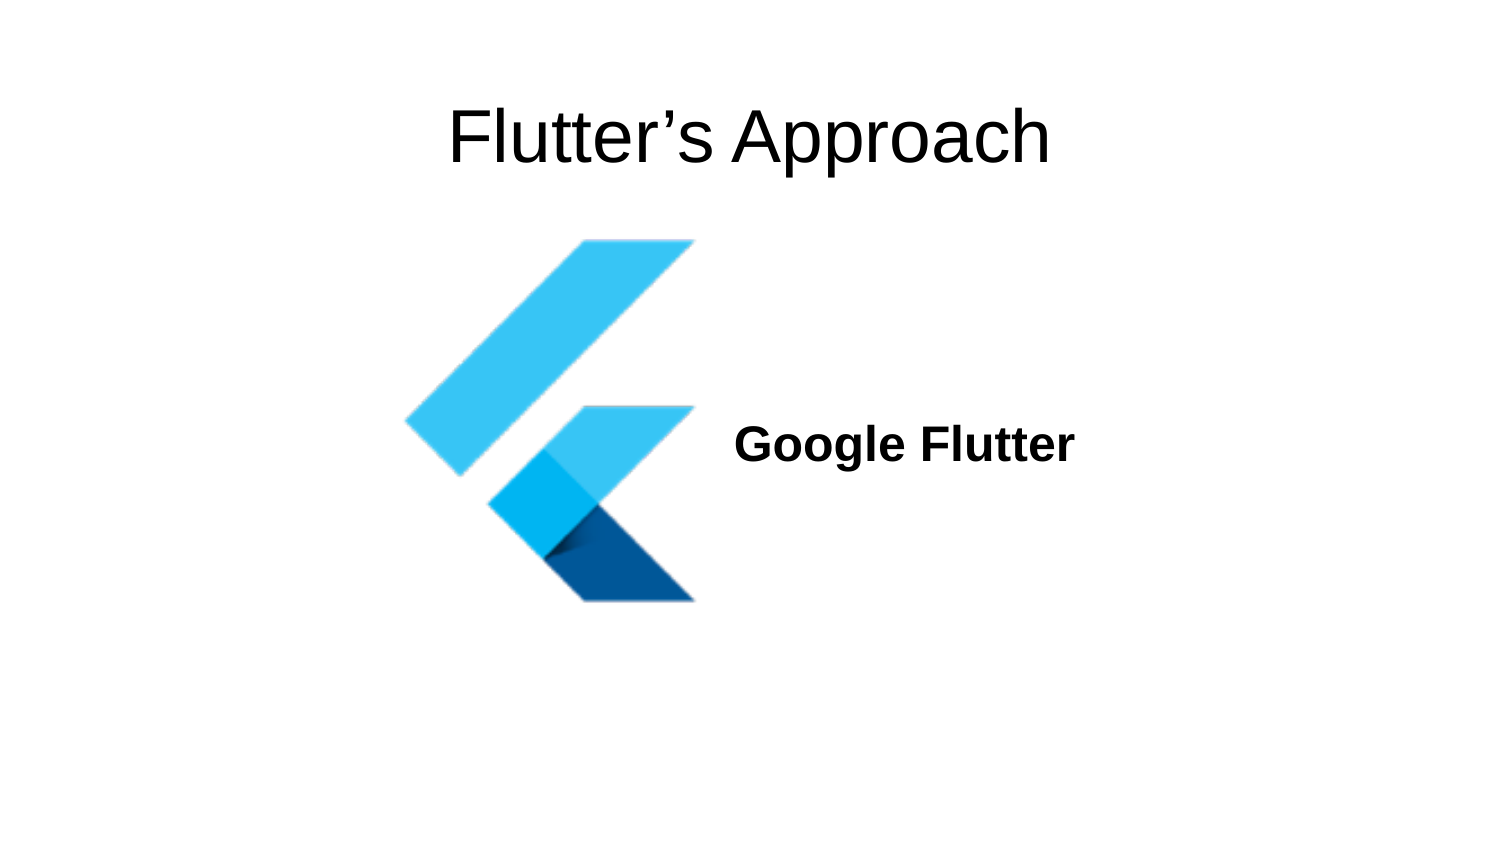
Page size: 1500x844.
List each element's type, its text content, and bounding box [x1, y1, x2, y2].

text_box Google Flutter [718, 395, 1139, 516]
title Flutter’s Approach [51, 72, 1449, 167]
picture [354, 220, 755, 623]
